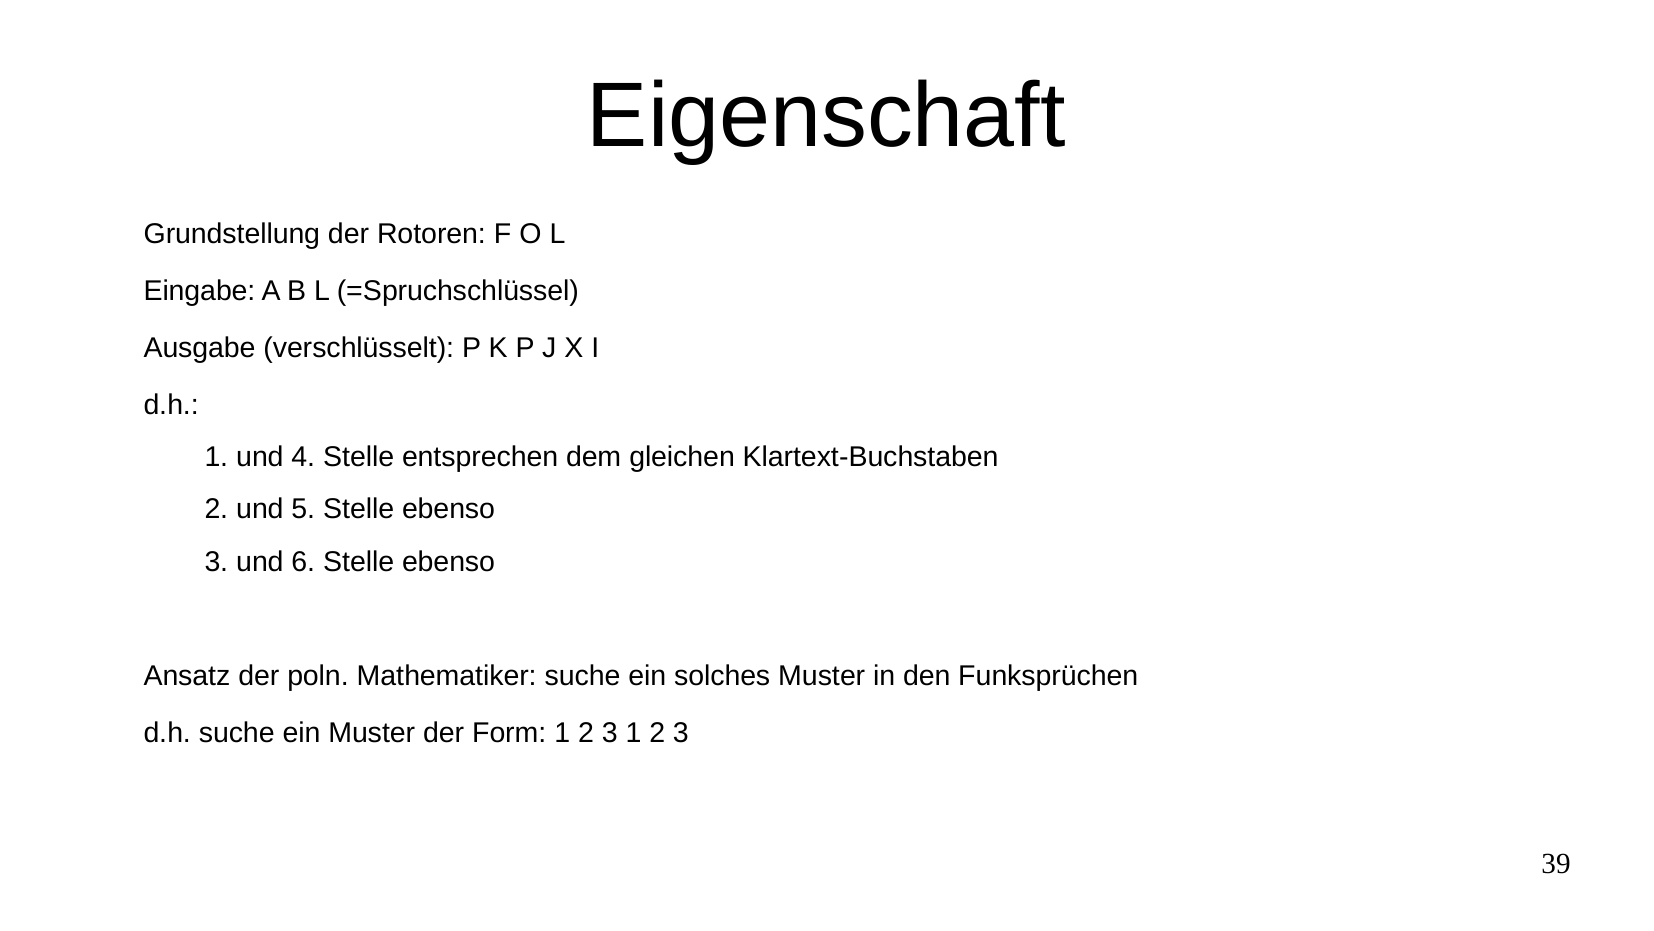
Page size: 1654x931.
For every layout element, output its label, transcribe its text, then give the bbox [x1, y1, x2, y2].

title Eigenschaft [82, 37, 1571, 193]
list Grundstellung der Rotoren: F O L Eingabe: A B L (=Spruchschlüssel) Ausgabe (verschlüsselt): P K P J X I d.h.: 1. und 4. Stelle entsprechen dem gleichen Klartext-Buchstaben 2. und 5. Stelle ebenso 3. und 6. Stelle ebenso Ansatz der poln. Mathematiker: suche ein solches Muster in den Funksprüchen d.h. suche ein Muster der Form: 1 2 3 1 2 3 [82, 217, 1571, 758]
